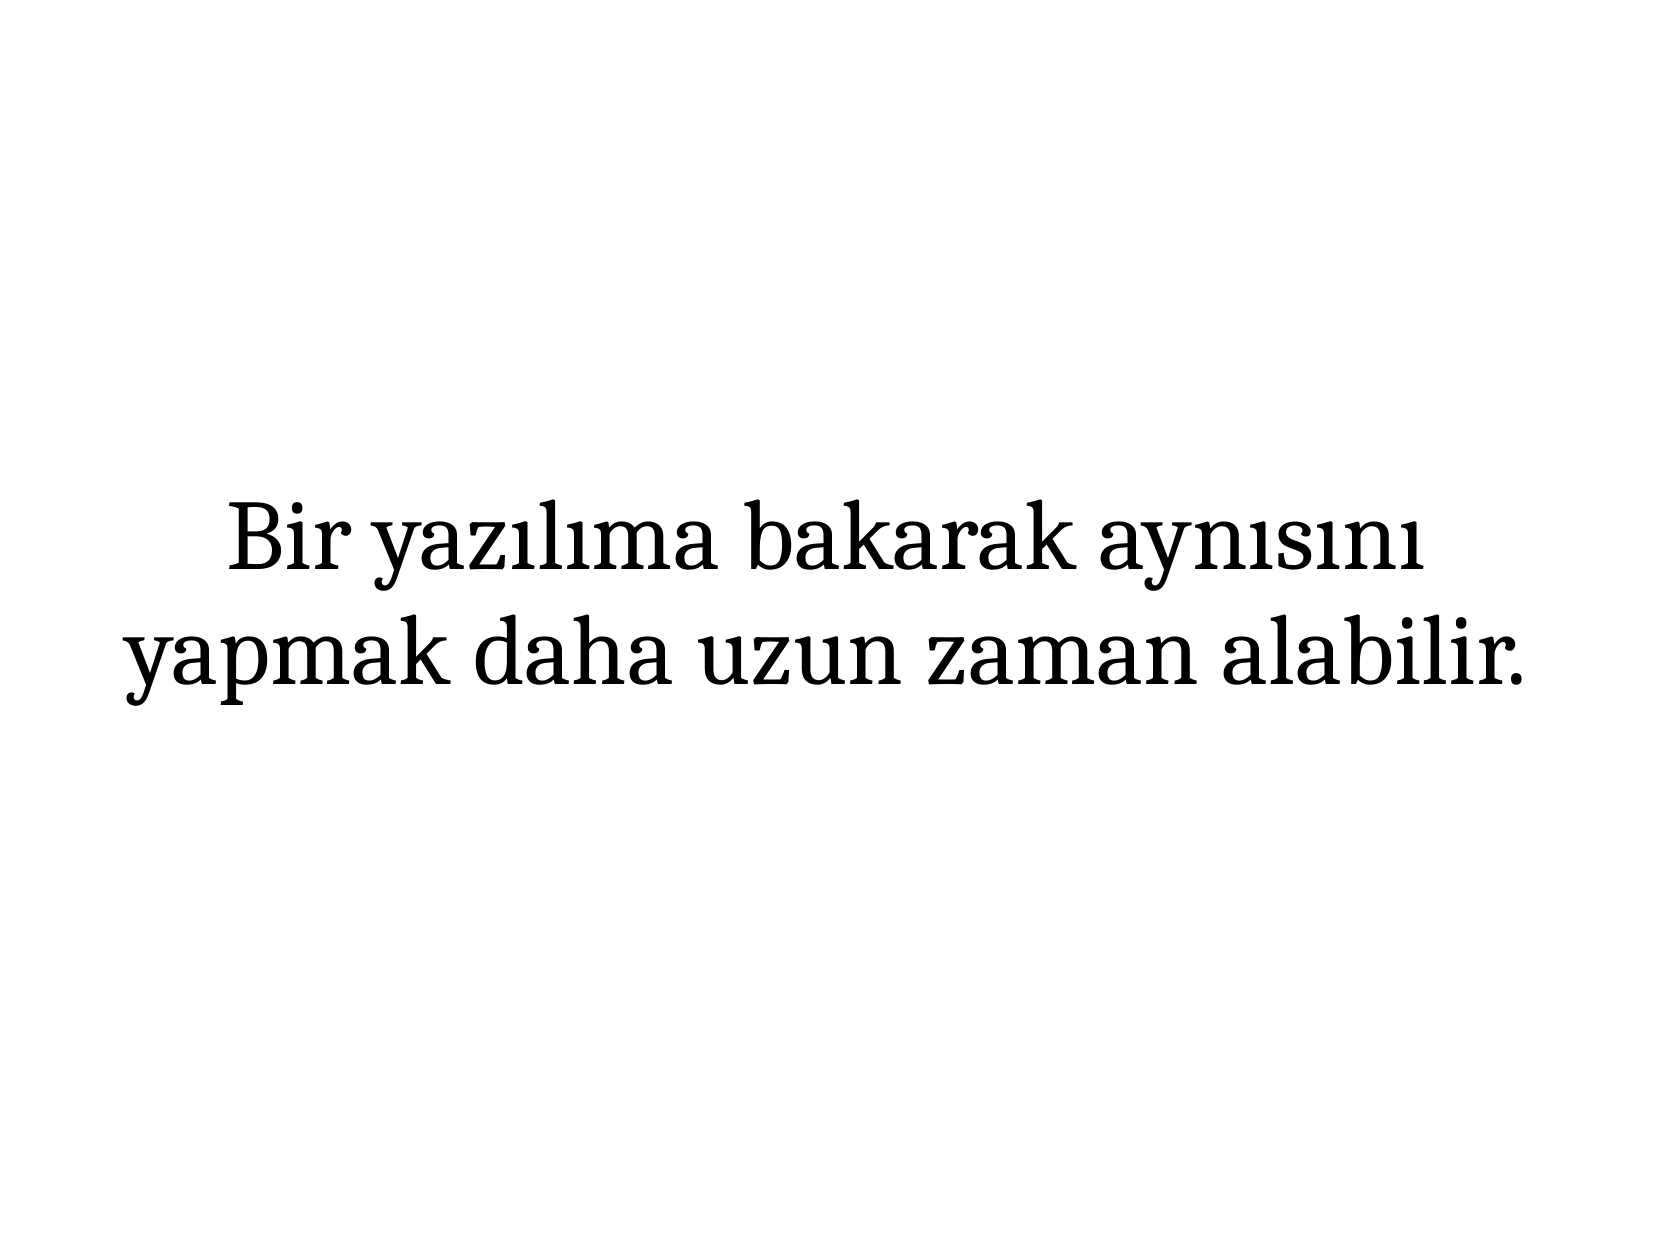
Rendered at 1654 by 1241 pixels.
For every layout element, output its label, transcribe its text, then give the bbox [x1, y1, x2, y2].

title Bir yazılıma bakarak aynısını yapmak daha uzun zaman alabilir. [82, 281, 1571, 908]
